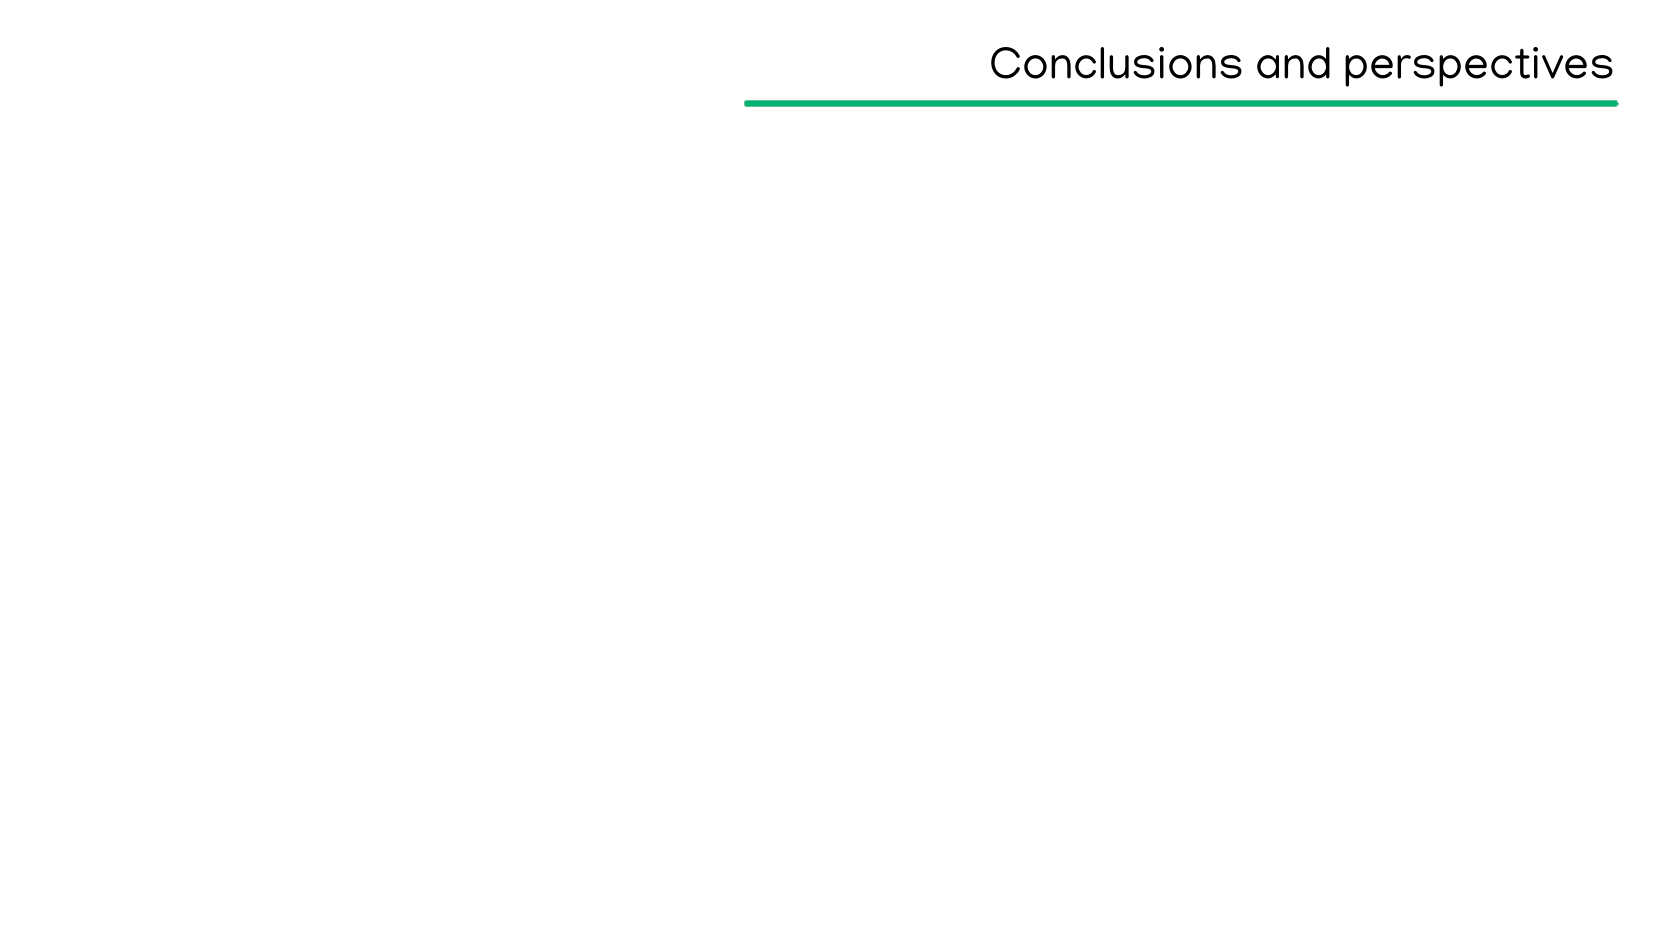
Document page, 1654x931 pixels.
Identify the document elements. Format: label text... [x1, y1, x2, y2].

text_box Conclusions and perspectives [738, 37, 1631, 204]
